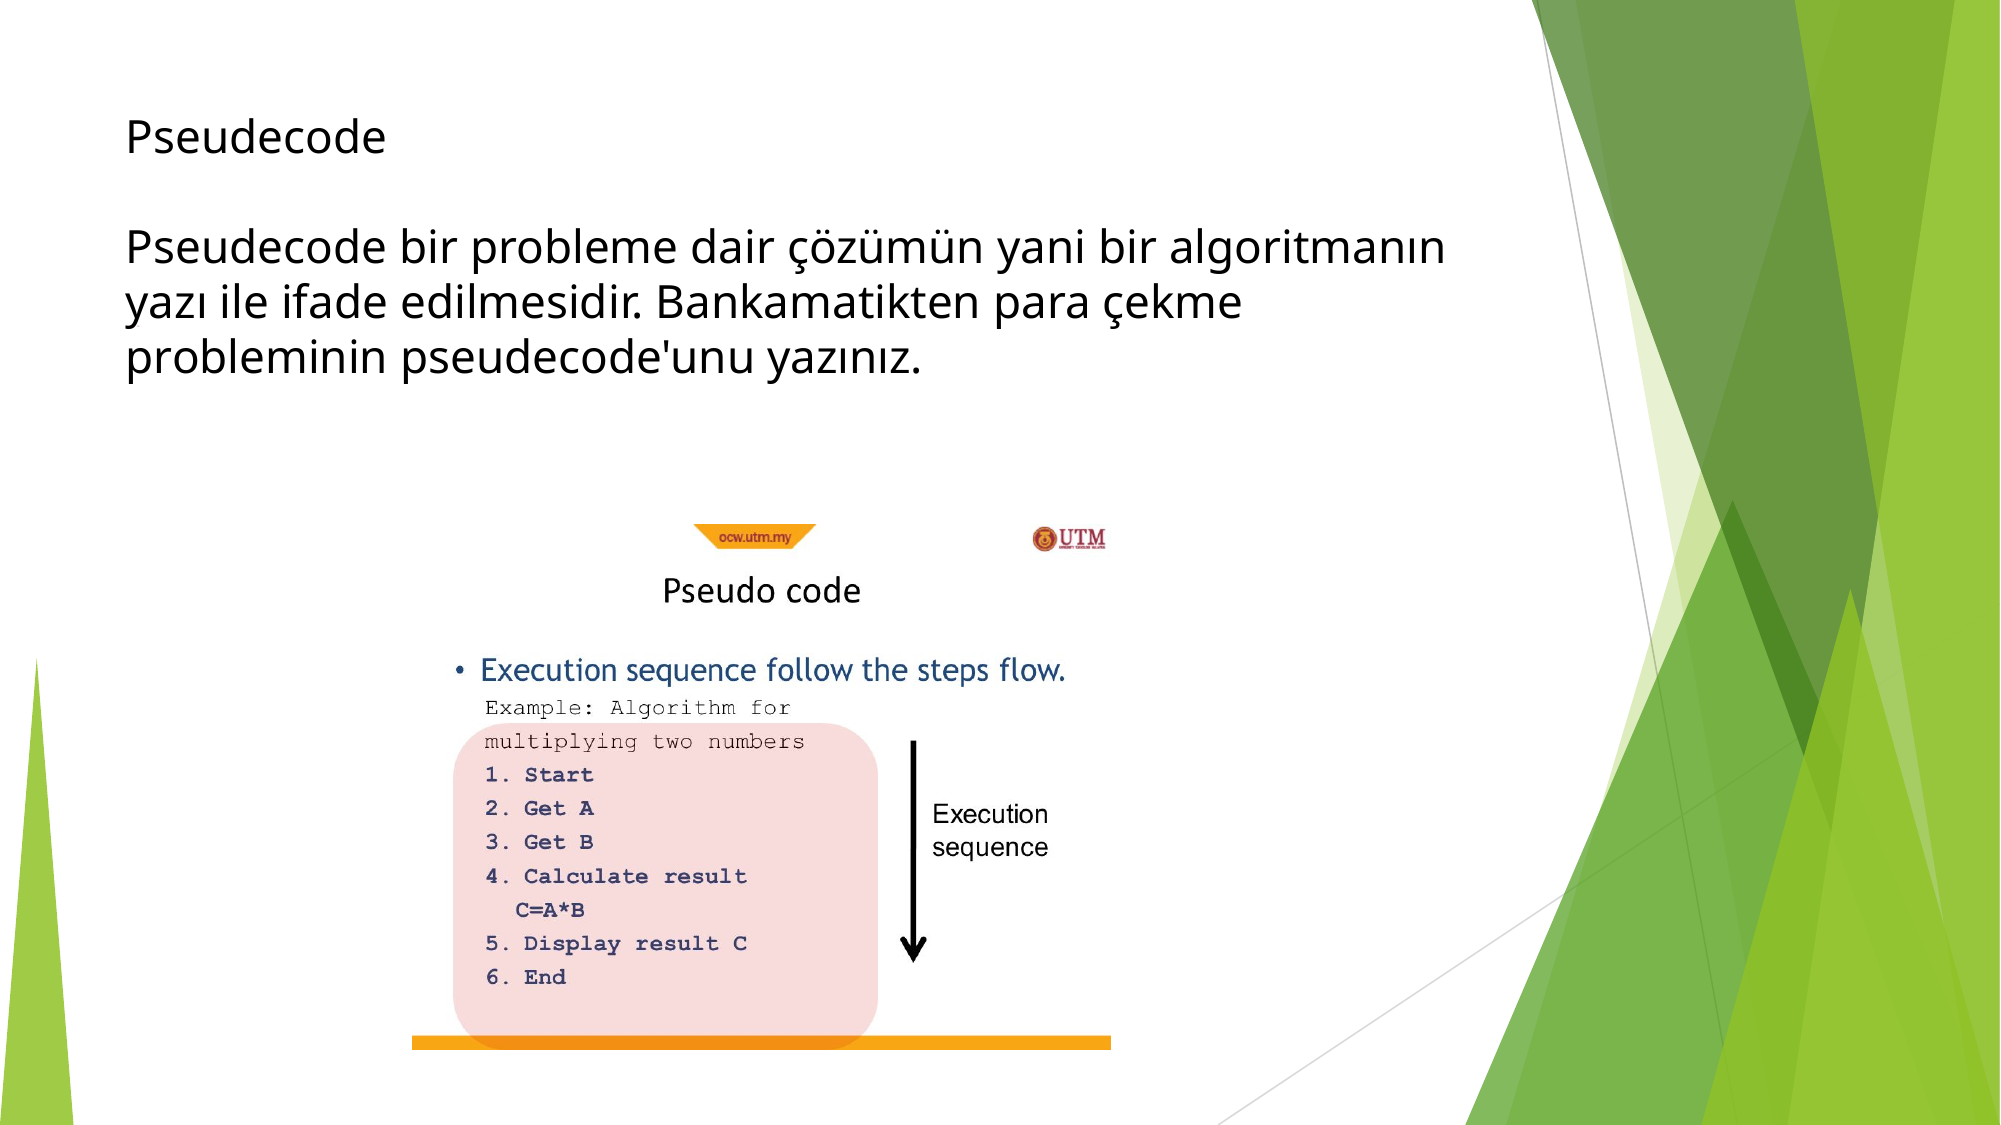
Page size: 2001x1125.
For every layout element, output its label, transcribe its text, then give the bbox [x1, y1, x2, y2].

title Pseudecode Pseudecode bir probleme dair çözümün yani bir algoritmanın yazı ile ifade edilmesidir. Bankamatikten para çekme probleminin pseudecode'unu yazınız. [111, 99, 1522, 317]
picture [412, 524, 1111, 1051]
